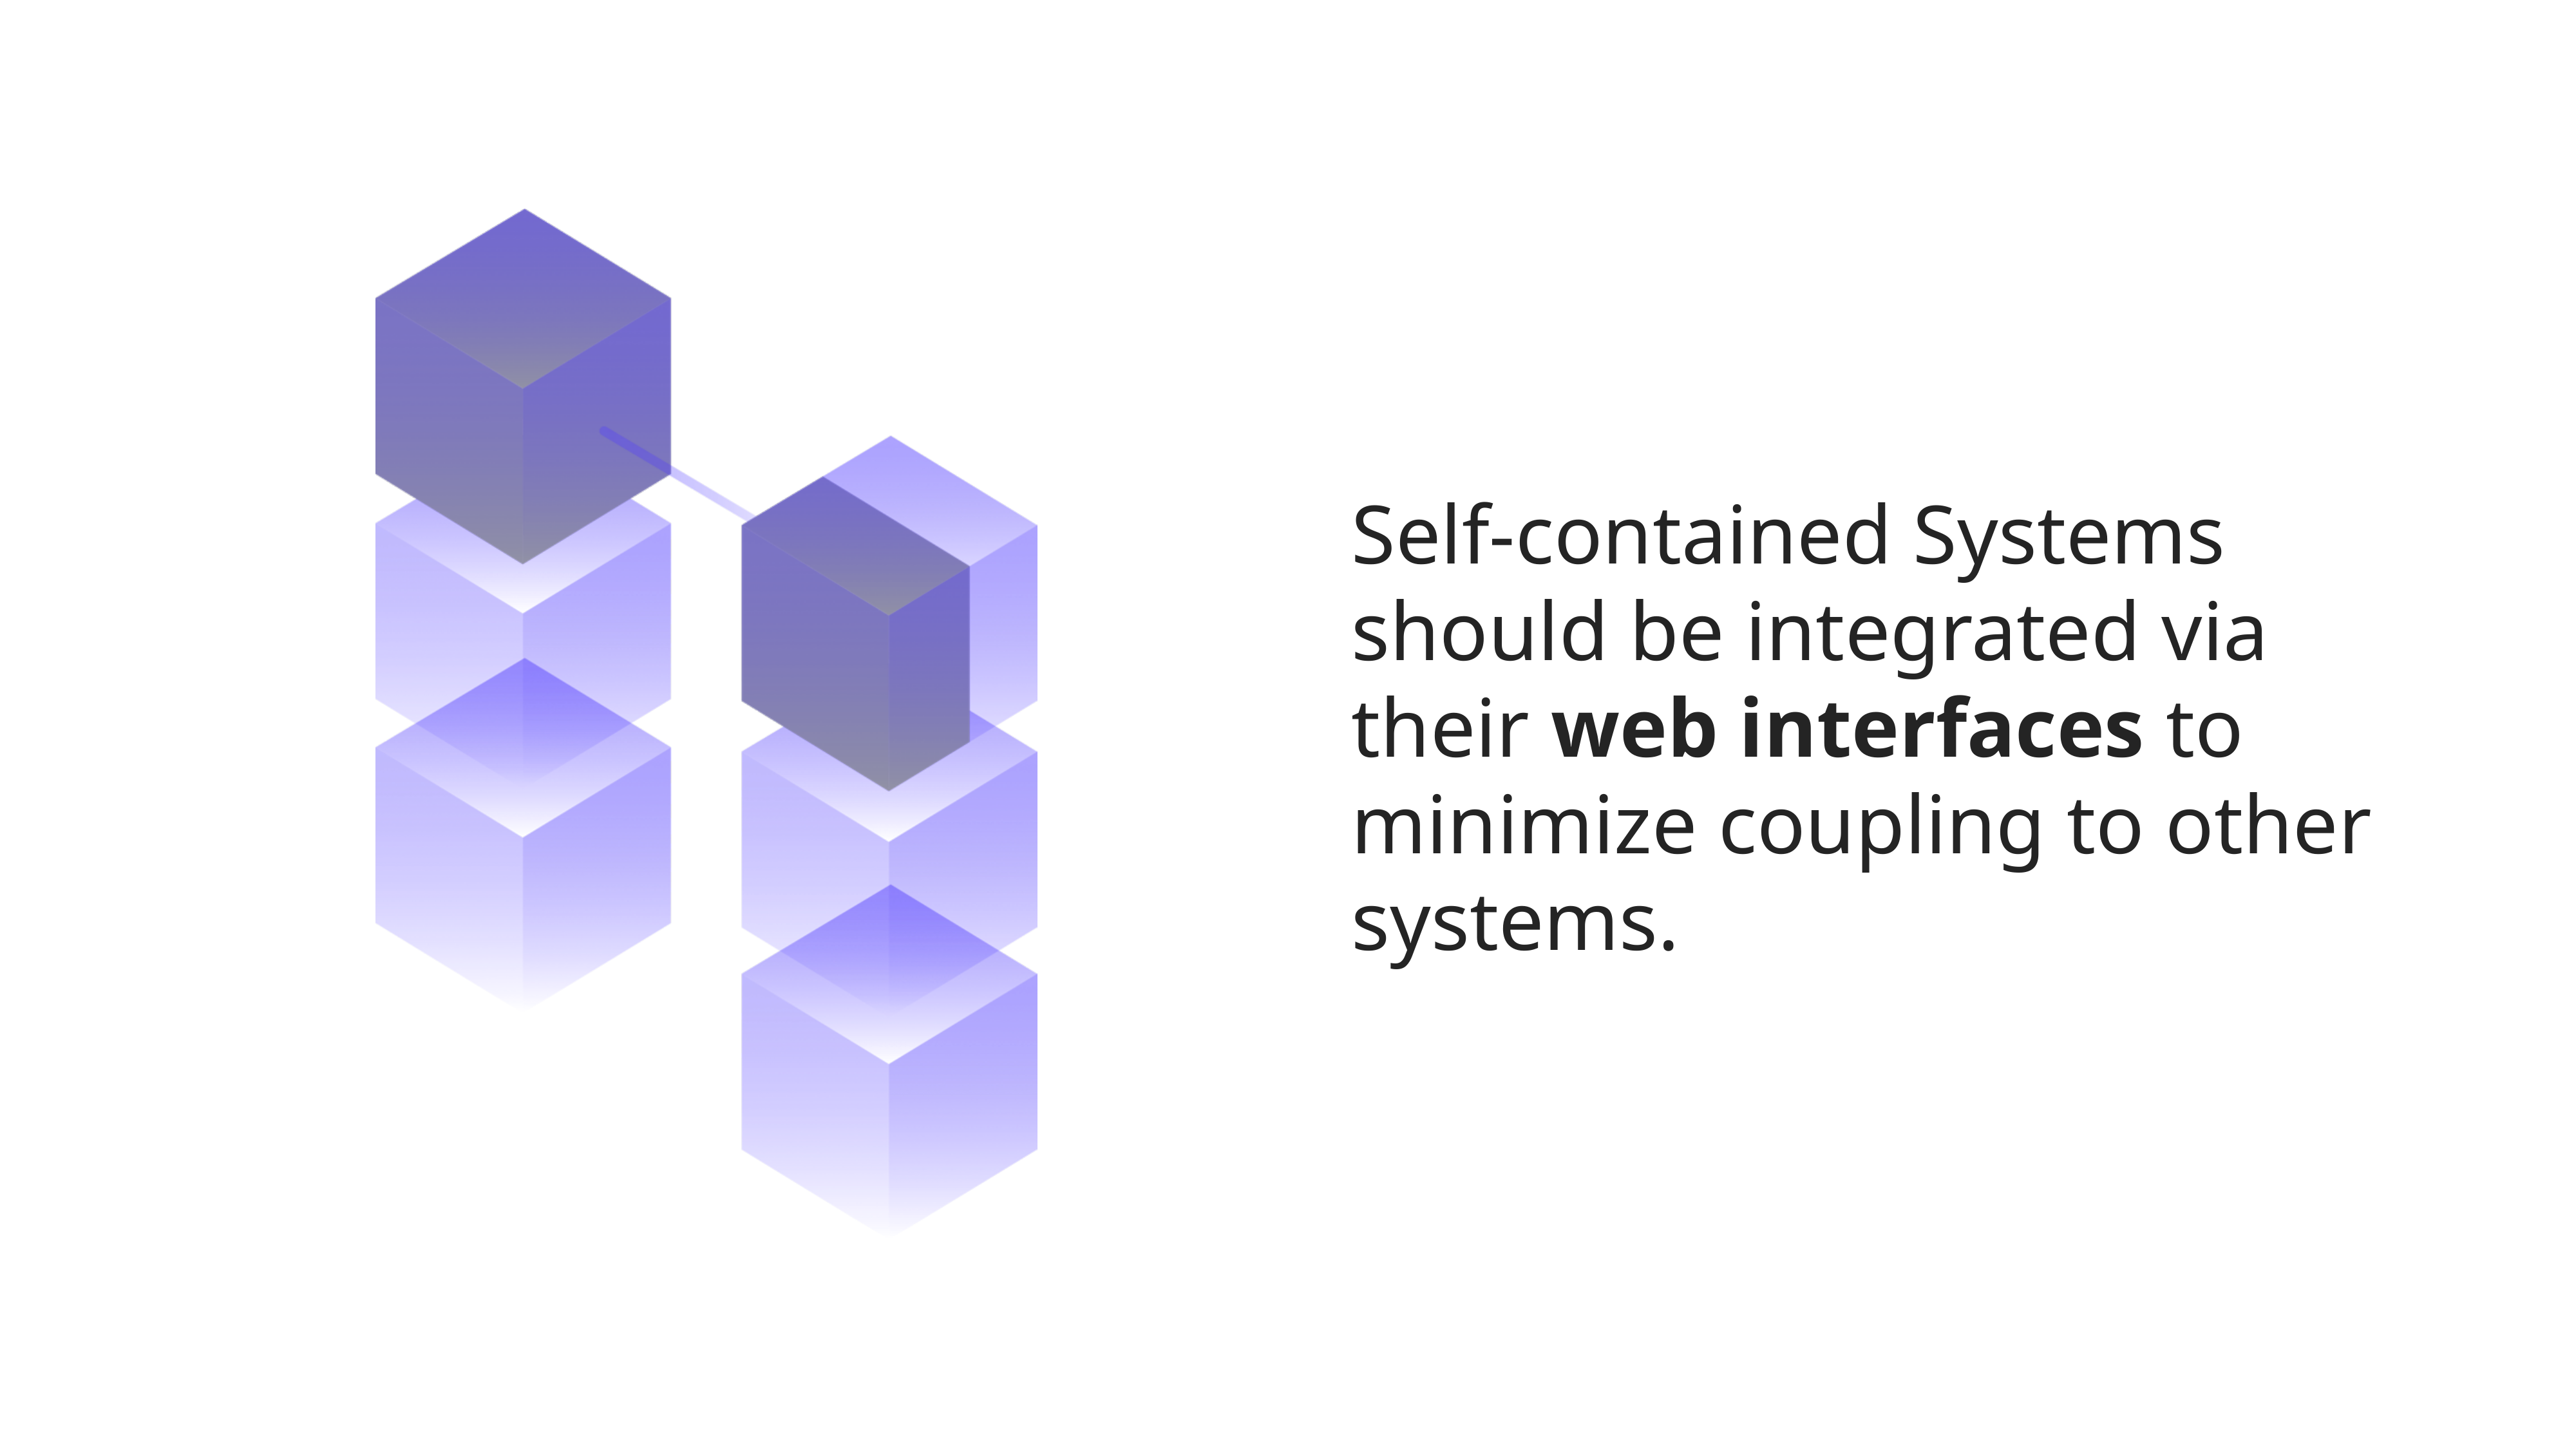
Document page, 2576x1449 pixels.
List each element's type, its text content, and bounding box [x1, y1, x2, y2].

picture [375, 209, 1037, 1240]
list Self-contained Systems should be integrated via their web interfaces to minimize coupling to other systems. [1351, 127, 2423, 1322]
